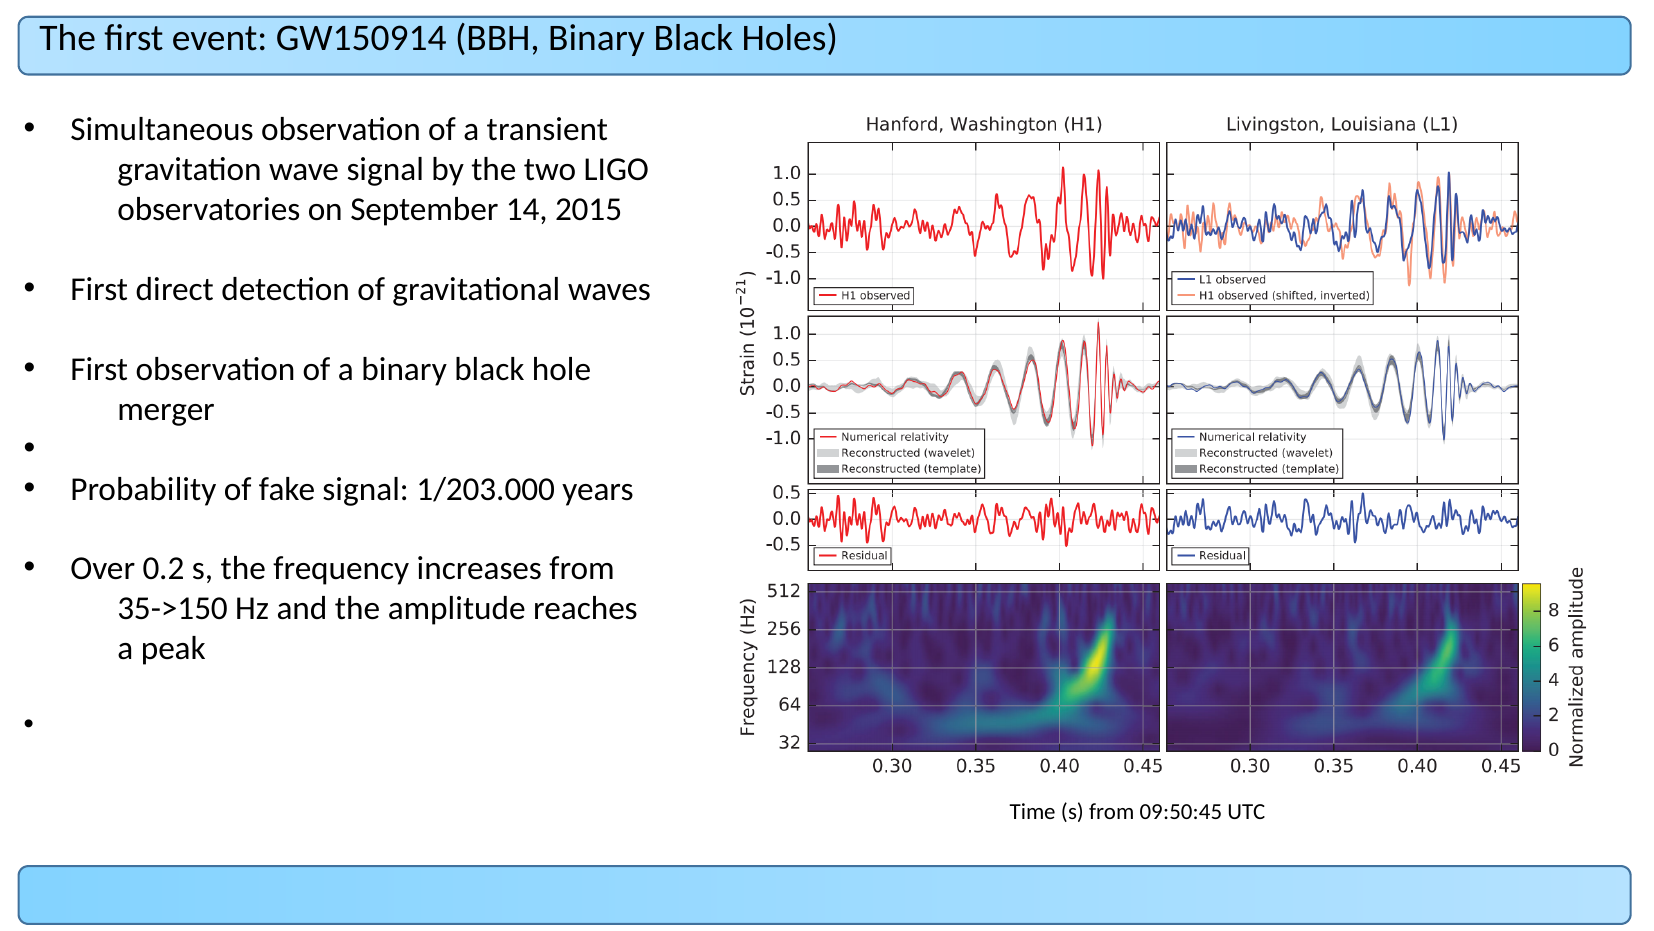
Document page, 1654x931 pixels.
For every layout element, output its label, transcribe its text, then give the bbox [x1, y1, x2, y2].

text_box Time (s) from 09:50:45 UTC [994, 788, 1455, 832]
text_box Simultaneous observation of a transient gravitation wave signal by the two LIGO observatories on September 14, 2015 First direct detection of gravitational waves First observation of a binary black hole merger Probability of fake signal: 1/203.000 years Over 0.2 s, the frequency increases from 35->150 Hz and the amplitude reaches a peak [8, 99, 668, 797]
text_box The first event: GW150914 (BBH, Binary Black Holes) [24, 15, 1628, 77]
picture [711, 108, 1591, 779]
